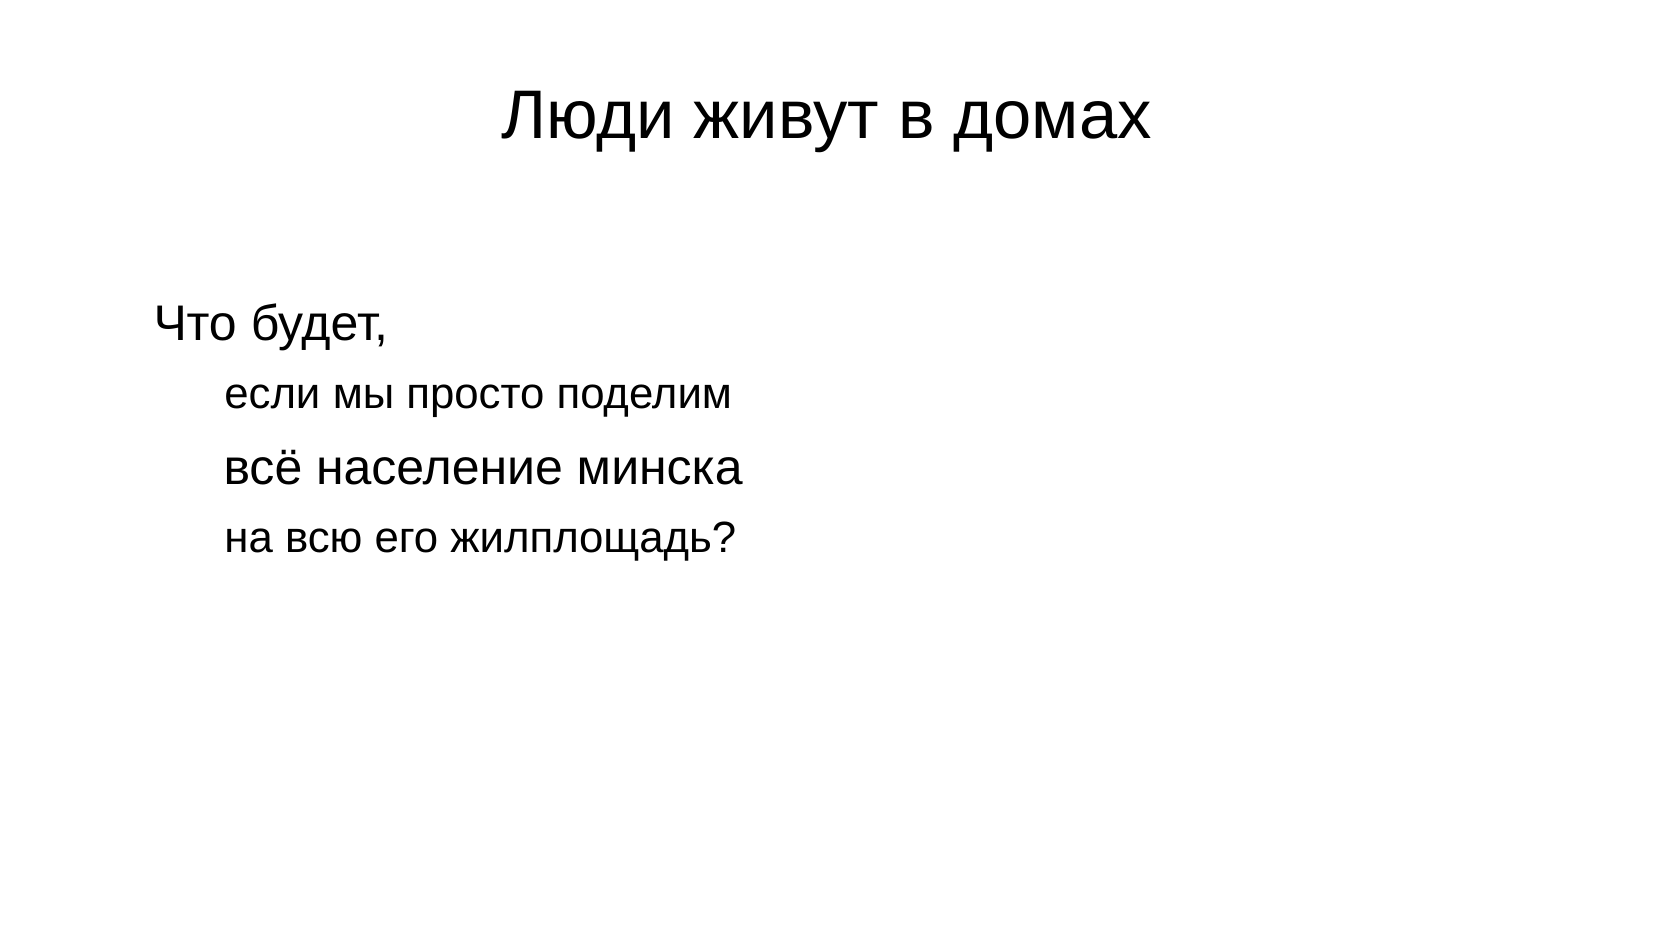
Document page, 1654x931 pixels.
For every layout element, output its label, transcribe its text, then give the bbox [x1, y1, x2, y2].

list Что будет, если мы просто поделим всё население минска на всю его жилплощадь? [82, 217, 1571, 757]
title Люди живут в домах [82, 36, 1571, 193]
